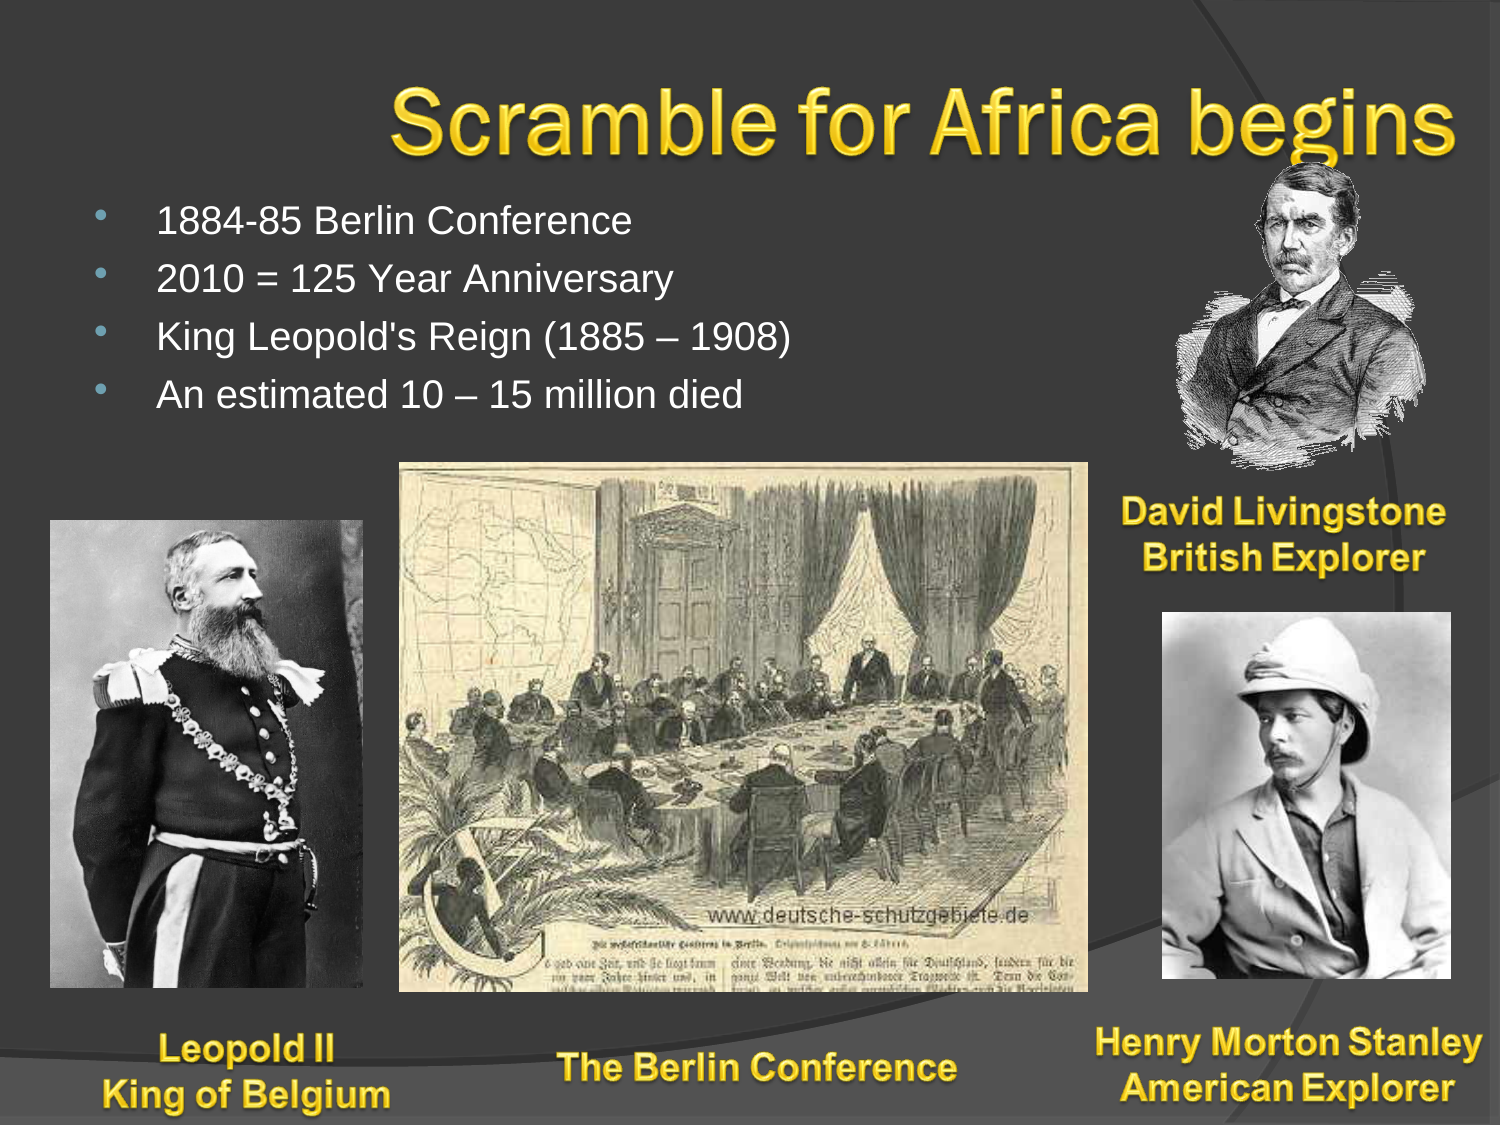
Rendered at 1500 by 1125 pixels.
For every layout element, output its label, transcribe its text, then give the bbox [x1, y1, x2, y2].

picture [72, 1009, 422, 1125]
picture [527, 1028, 987, 1099]
picture [50, 520, 363, 988]
picture [399, 462, 1088, 992]
list 1884-85 Berlin Conference 2010 = 125 Year Anniversary King Leopold's Reign (1885 – 1908) An estimated 10 – 15 million died [75, 187, 1138, 426]
picture [1162, 612, 1451, 979]
picture [1065, 1003, 1500, 1121]
picture [236, 23, 1500, 471]
picture [1091, 472, 1476, 590]
